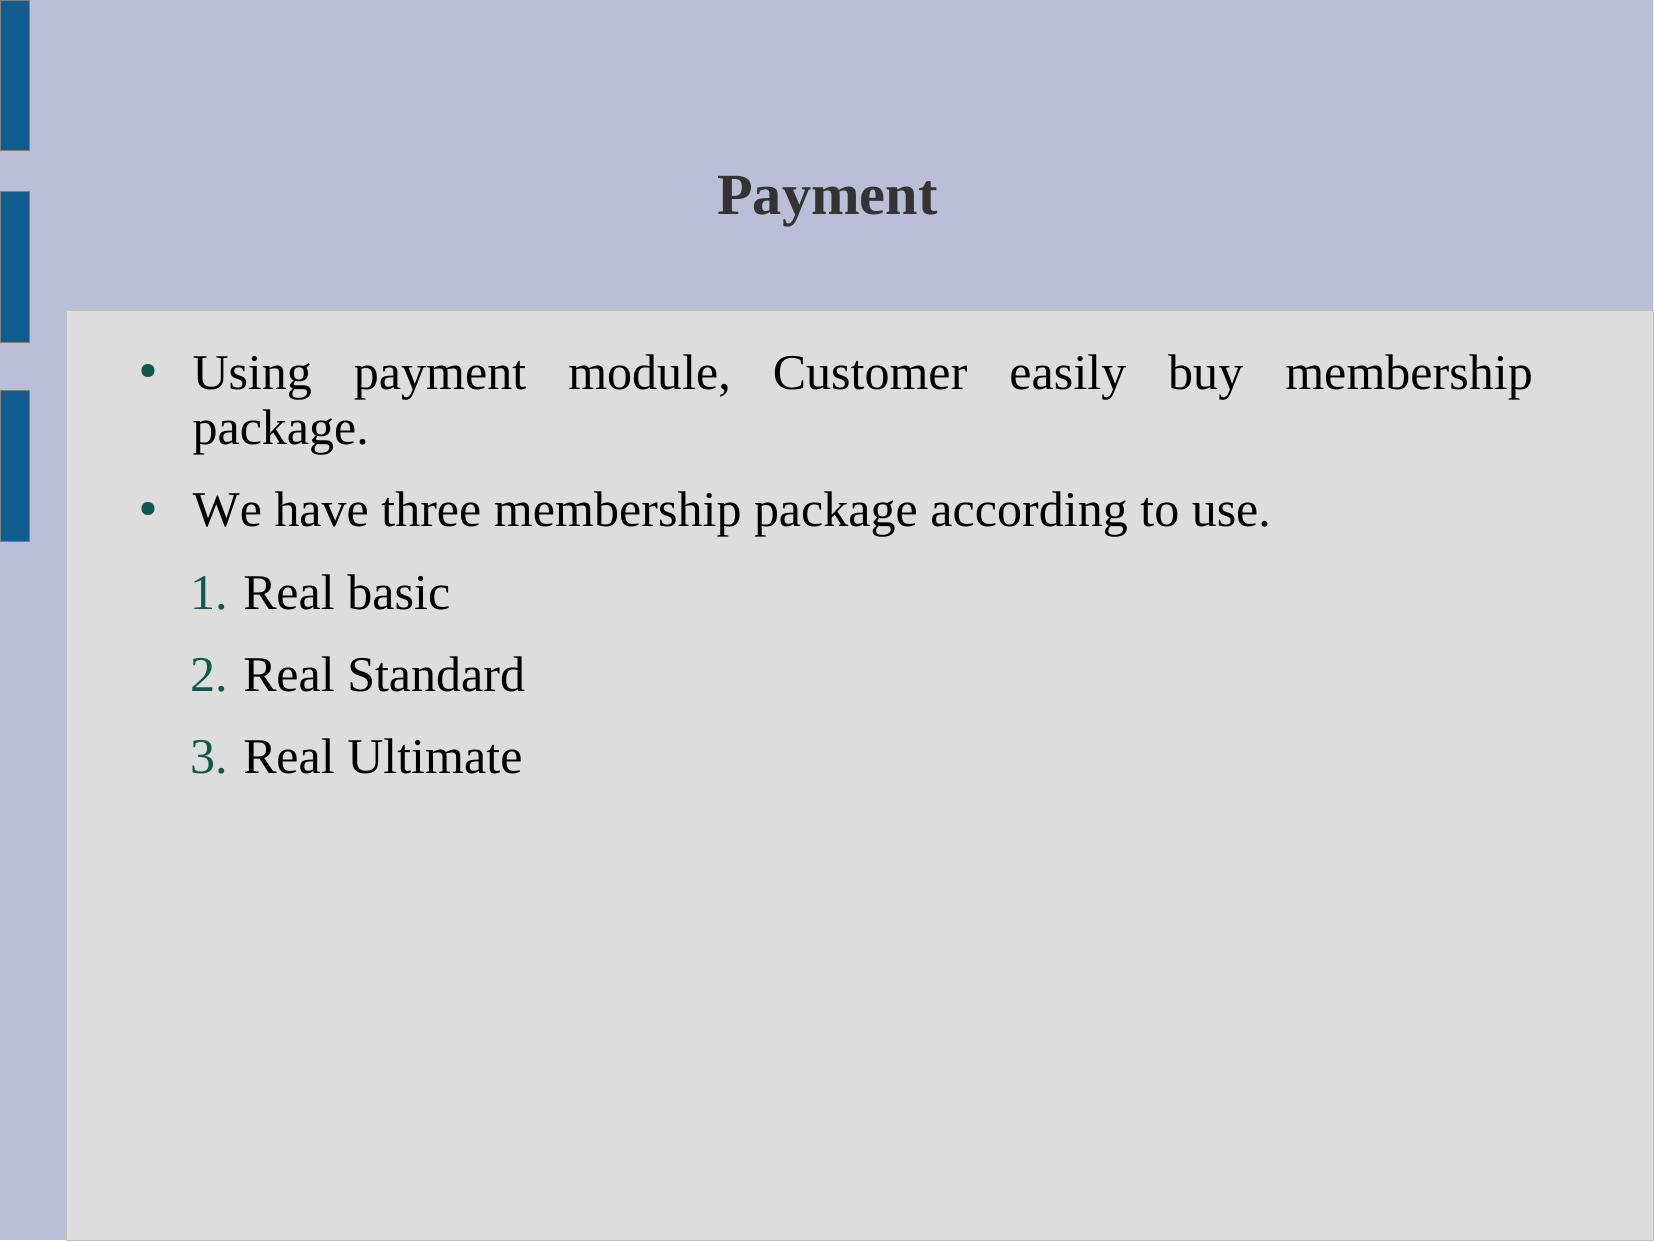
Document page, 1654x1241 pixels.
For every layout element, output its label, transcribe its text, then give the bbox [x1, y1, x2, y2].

title Payment [121, 91, 1534, 299]
list Using payment module, Customer easily buy membership package. We have three membership package according to use. Real basic Real Standard Real Ultimate [121, 344, 1534, 1164]
